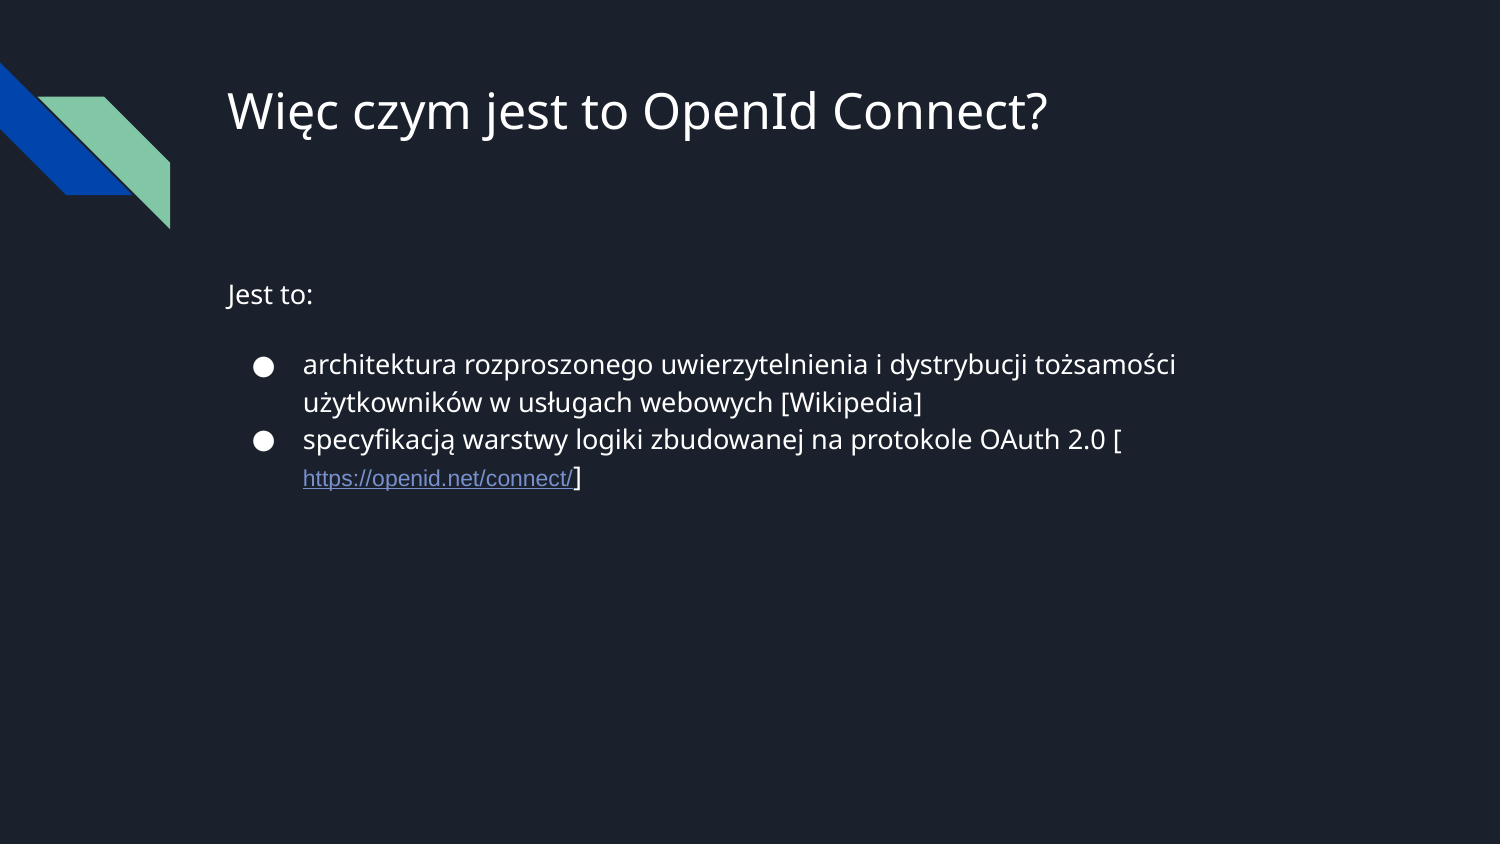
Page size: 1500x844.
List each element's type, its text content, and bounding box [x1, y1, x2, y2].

title Więc czym jest to OpenId Connect? [212, 64, 1368, 215]
list Jest to: architektura rozproszonego uwierzytelnienia i dystrybucji tożsamości użytkowników w usługach webowych [Wikipedia] specyfikacją warstwy logiki zbudowanej na protokole OAuth 2.0 [https://openid.net/connect/] [212, 257, 1368, 735]
